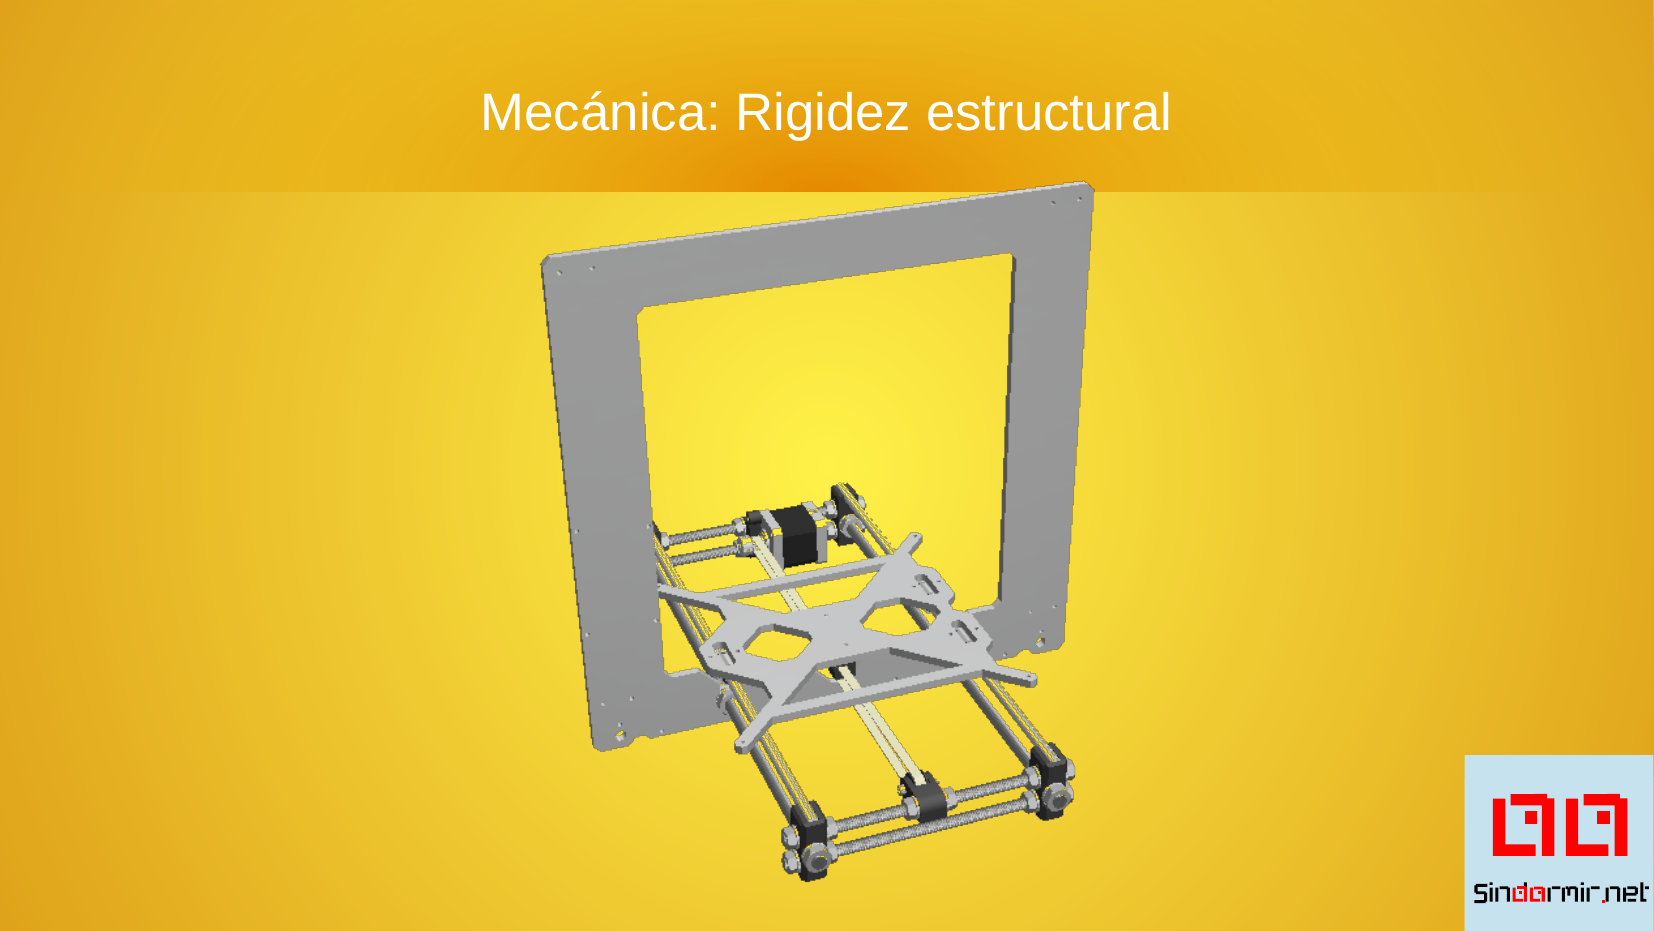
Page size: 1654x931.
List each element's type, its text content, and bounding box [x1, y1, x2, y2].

picture [531, 170, 1126, 886]
picture [1464, 755, 1654, 931]
title Mecánica: Rigidez estructural [82, 35, 1571, 189]
